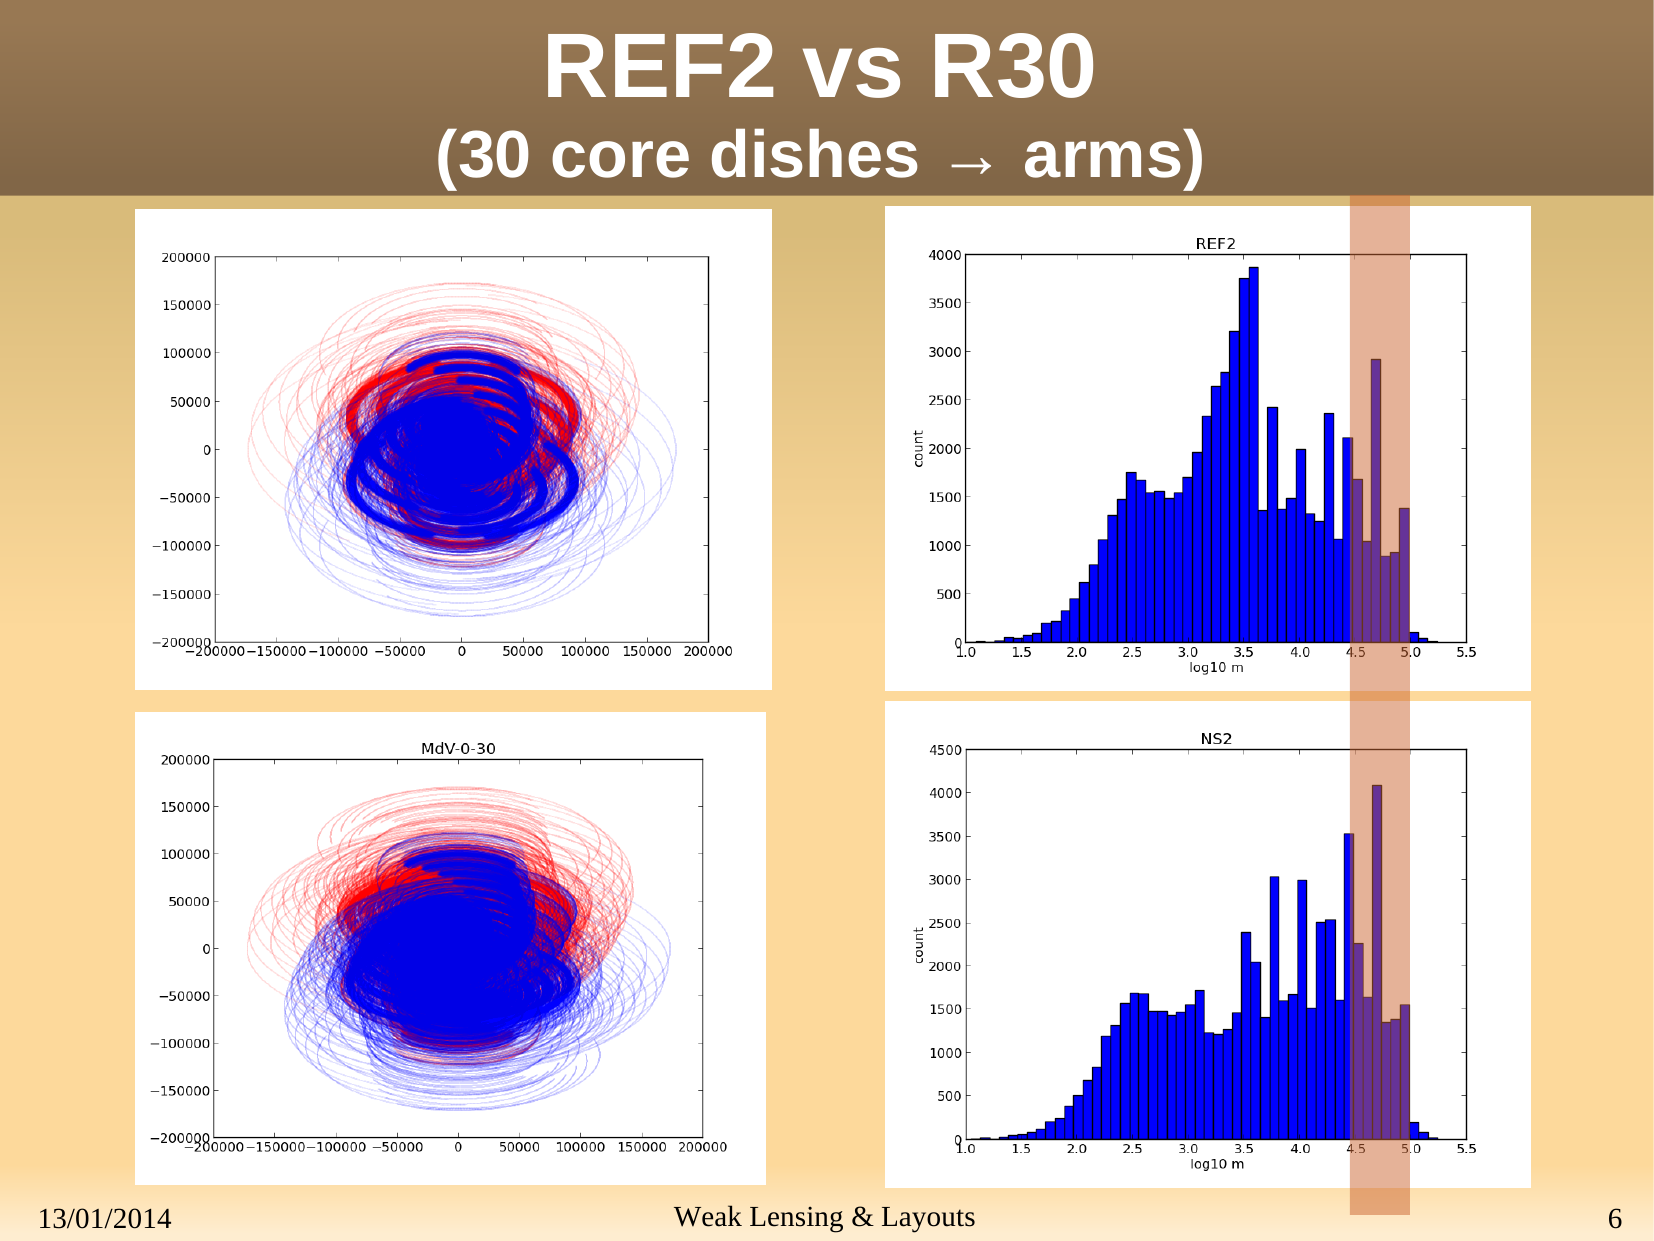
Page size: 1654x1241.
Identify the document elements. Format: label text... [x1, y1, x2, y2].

text_box [1349, 194, 1410, 1215]
title REF2 vs R30 (30 core dishes → arms) [76, 0, 1565, 208]
picture [0, 0, 1654, 1241]
